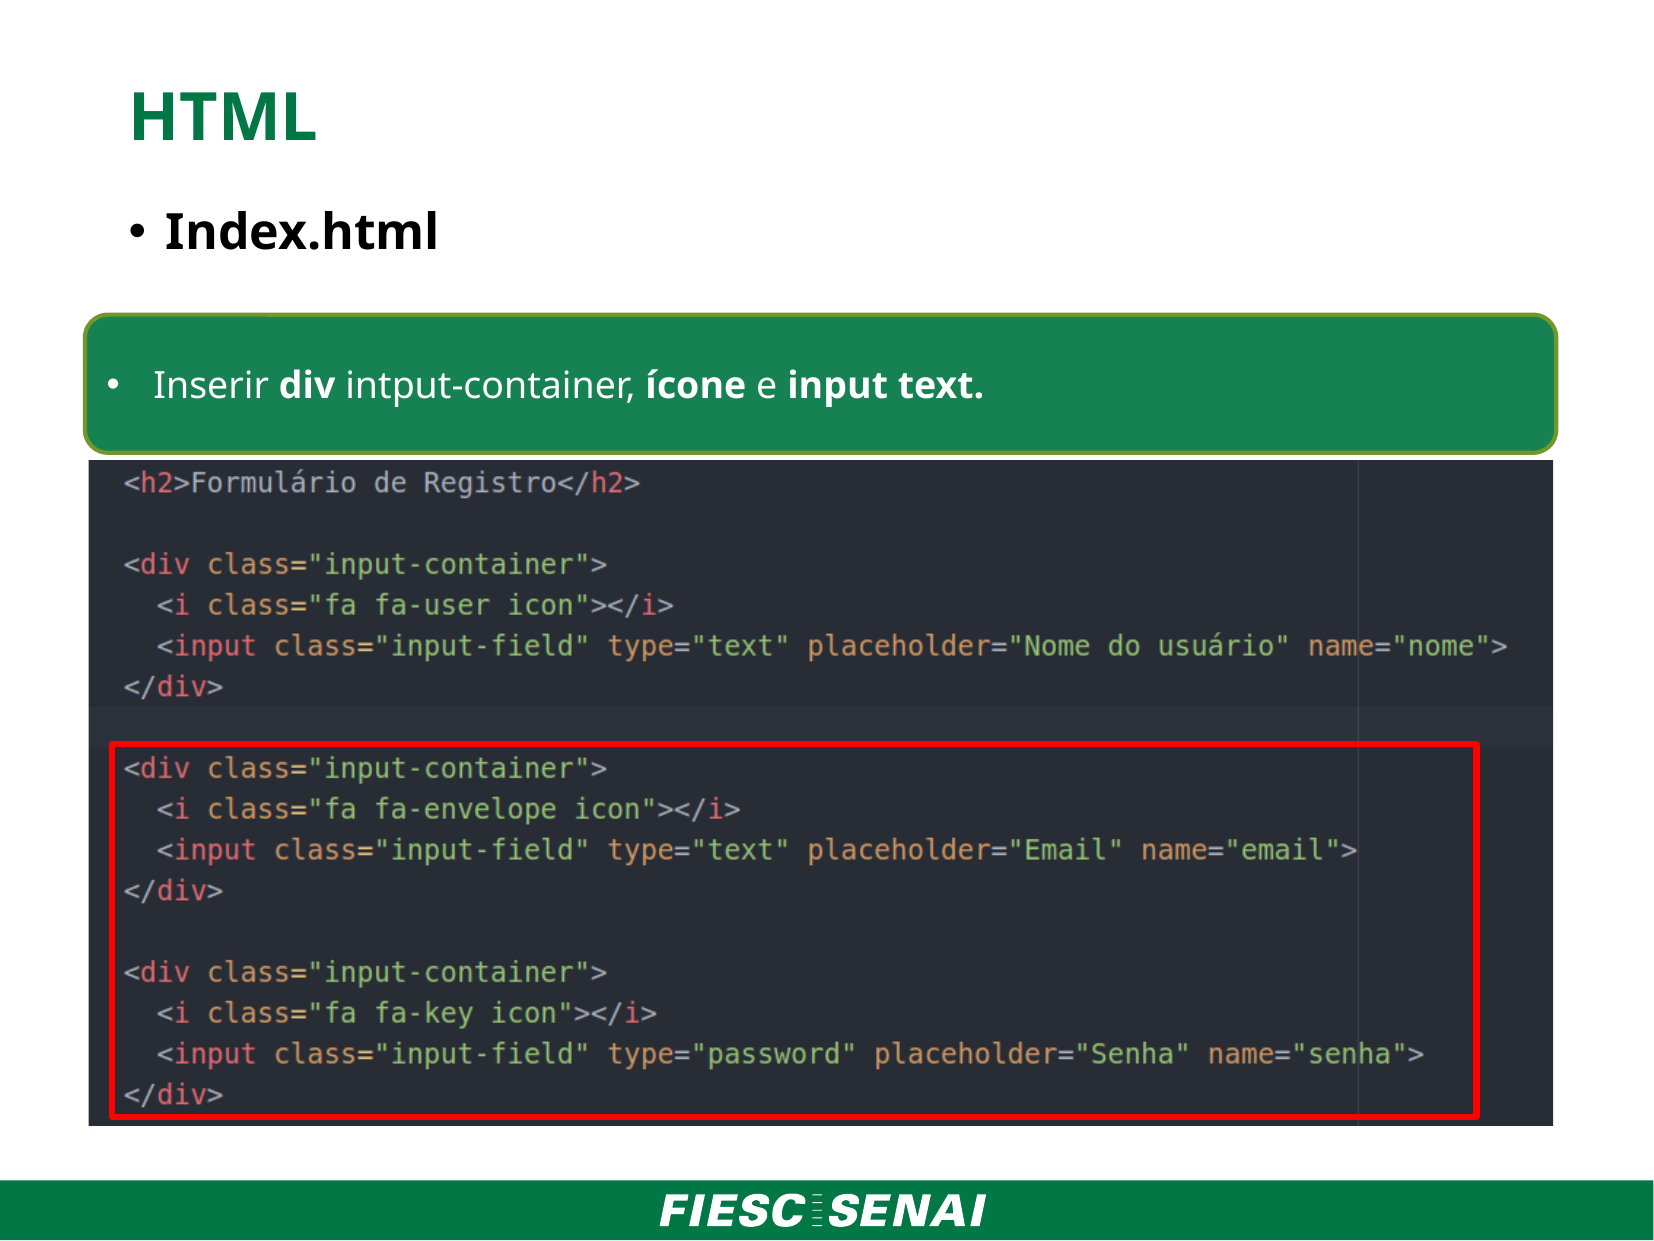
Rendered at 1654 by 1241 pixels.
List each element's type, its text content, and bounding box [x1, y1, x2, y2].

text_box [112, 744, 1477, 1117]
picture [88, 460, 1554, 1126]
text_box HTML [113, 39, 1540, 200]
text_box Inserir div intput-container, ícone e input text. [84, 314, 1557, 453]
text_box Index.html [113, 200, 1540, 315]
text_box Index.html [113, 453, 1540, 460]
